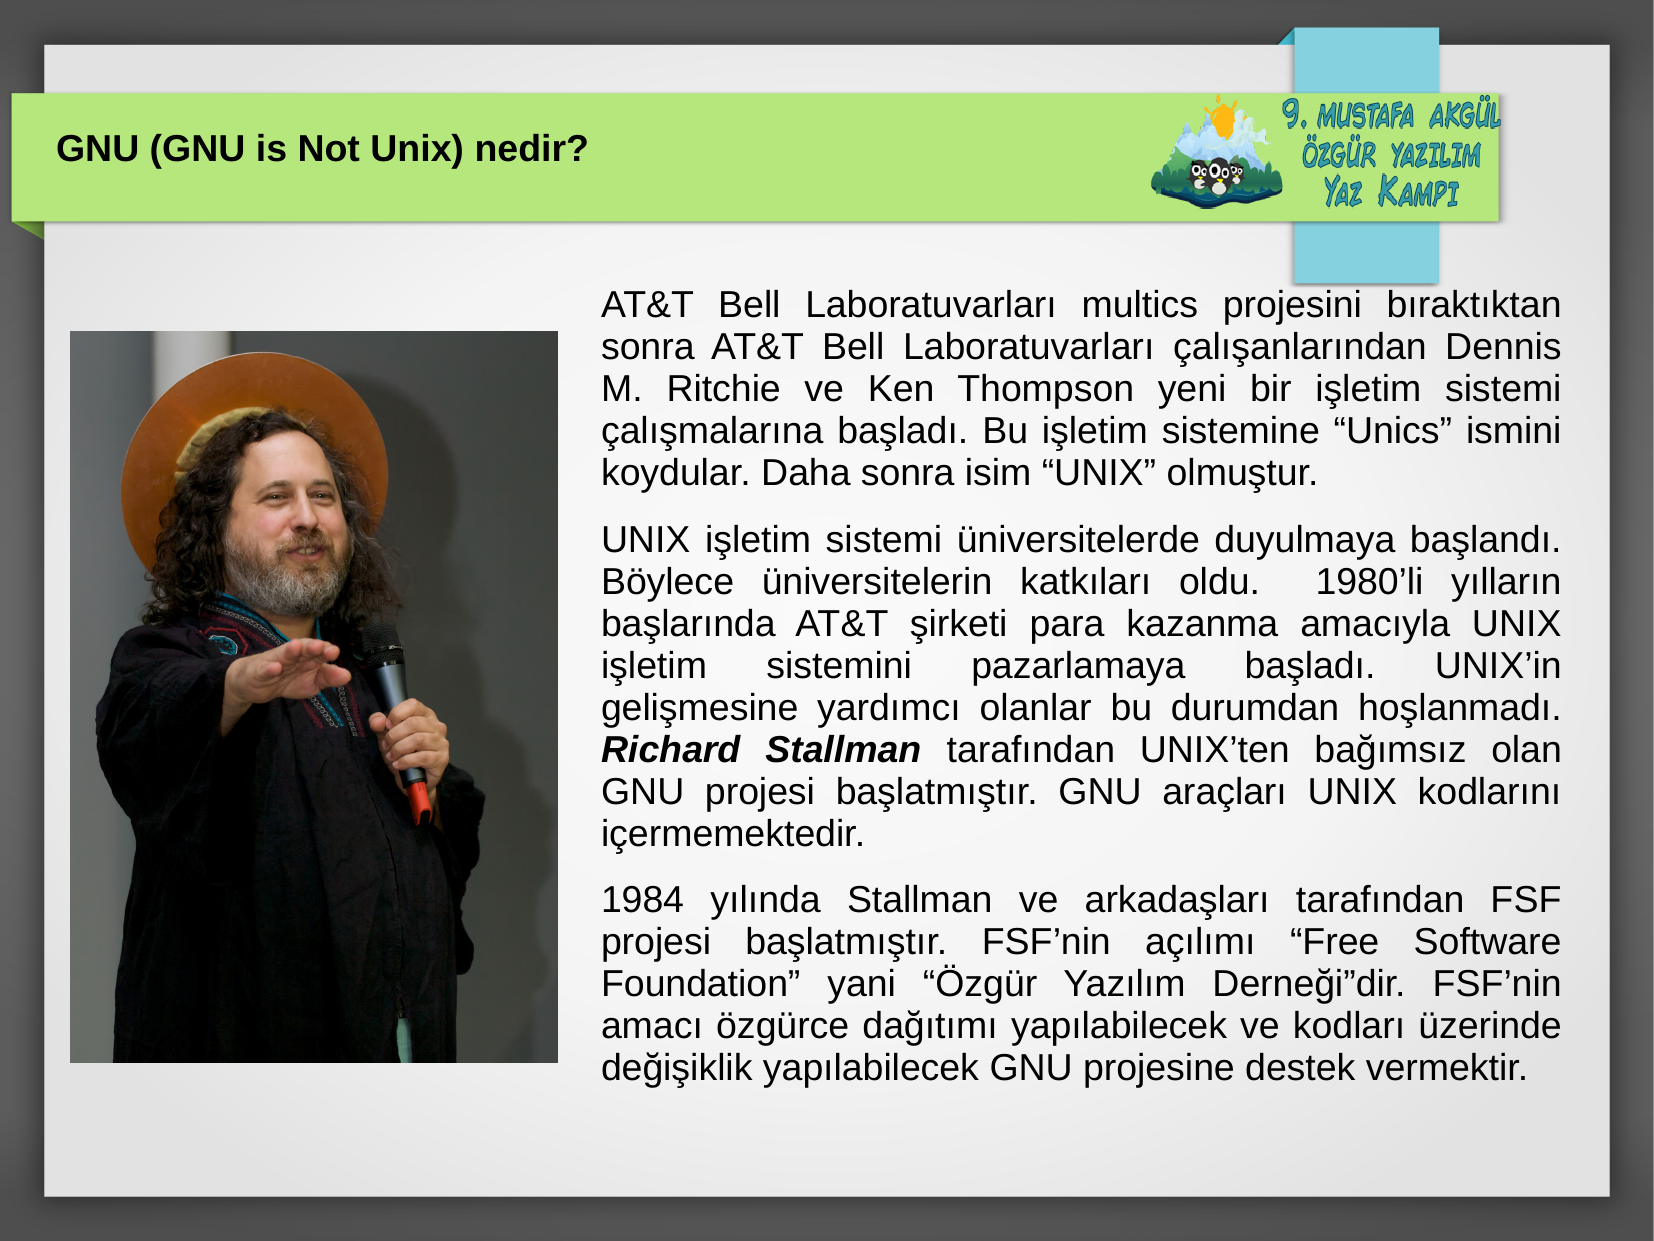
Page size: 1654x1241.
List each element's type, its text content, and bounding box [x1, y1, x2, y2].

text_box GNU (GNU is Not Unix) nedir? [41, 120, 1151, 196]
picture [0, 0, 1654, 1241]
text_box AT&T Bell Laboratuvarları multics projesini bıraktıktan sonra AT&T Bell Laboratuvarları çalışanlarından Dennis M. Ritchie ve Ken Thompson yeni bir işletim sistemi çalışmalarına başladı. Bu işletim sistemine “Unics” ismini koydular. Daha sonra isim “UNIX” olmuştur. UNIX işletim sistemi üniversitelerde duyulmaya başlandı. Böylece üniversitelerin katkıları oldu. 1980’li yılların başlarında AT&T şirketi para kazanma amacıyla UNIX işletim sistemini pazarlamaya başladı. UNIX’in gelişmesine yardımcı olanlar bu durumdan hoşlanmadı. Richard Stallman tarafından UNIX’ten bağımsız olan GNU projesi başlatmıştır. GNU araçları UNIX kodlarını içermemektedir. 1984 yılında Stallman ve arkadaşları tarafından FSF projesi başlatmıştır. FSF’nin açılımı “Free Software Foundation” yani “Özgür Yazılım Derneği”dir. FSF’nin amacı özgürce dağıtımı yapılabilecek ve kodları üzerinde değişiklik yapılabilecek GNU projesine destek vermektir. [586, 276, 1577, 1241]
